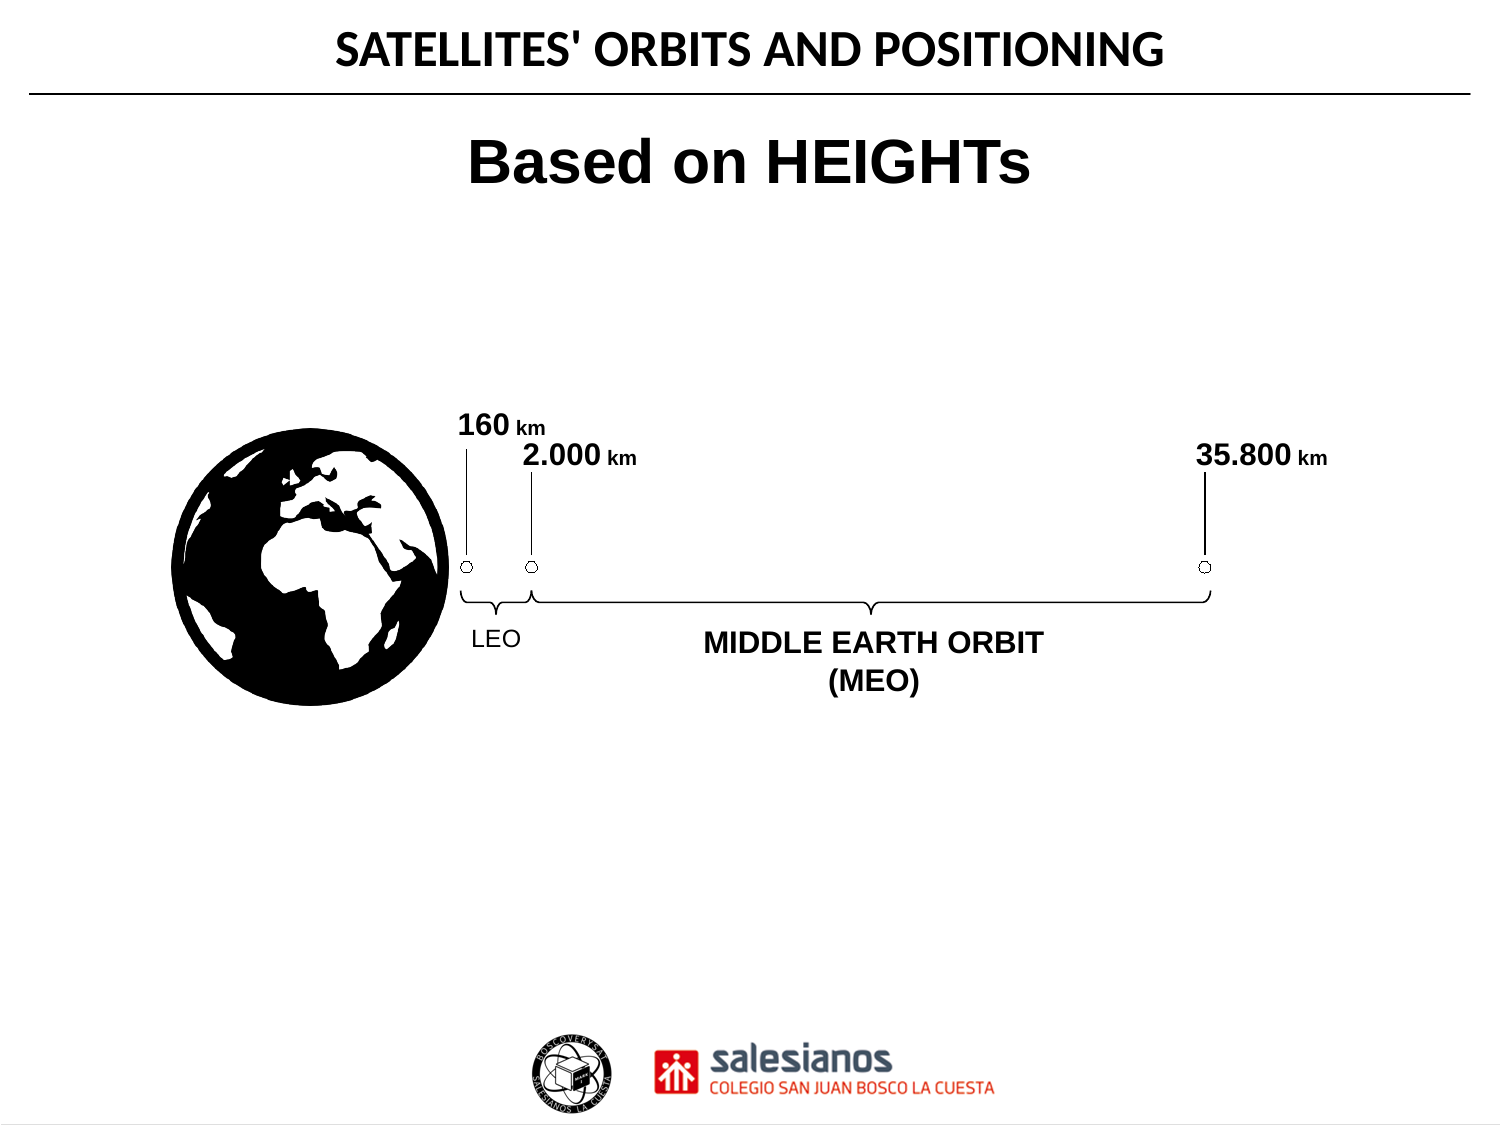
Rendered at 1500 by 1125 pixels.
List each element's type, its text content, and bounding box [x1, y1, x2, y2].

text_box 160 km [442, 397, 632, 450]
text_box [1198, 561, 1211, 574]
picture [0, 0, 1500, 1125]
text_box 35.800 km [1181, 426, 1371, 479]
text_box 2.000 km [507, 426, 697, 479]
text_box LEO [454, 615, 538, 660]
text_box SATELLITES' ORBITS AND POSITIONING [23, 7, 1477, 85]
text_box [525, 561, 538, 573]
text_box MIDDLE EARTH ORBIT (MEO) [655, 615, 1093, 705]
text_box [460, 561, 473, 573]
text_box Based on HEIGHTs [35, 113, 1465, 204]
